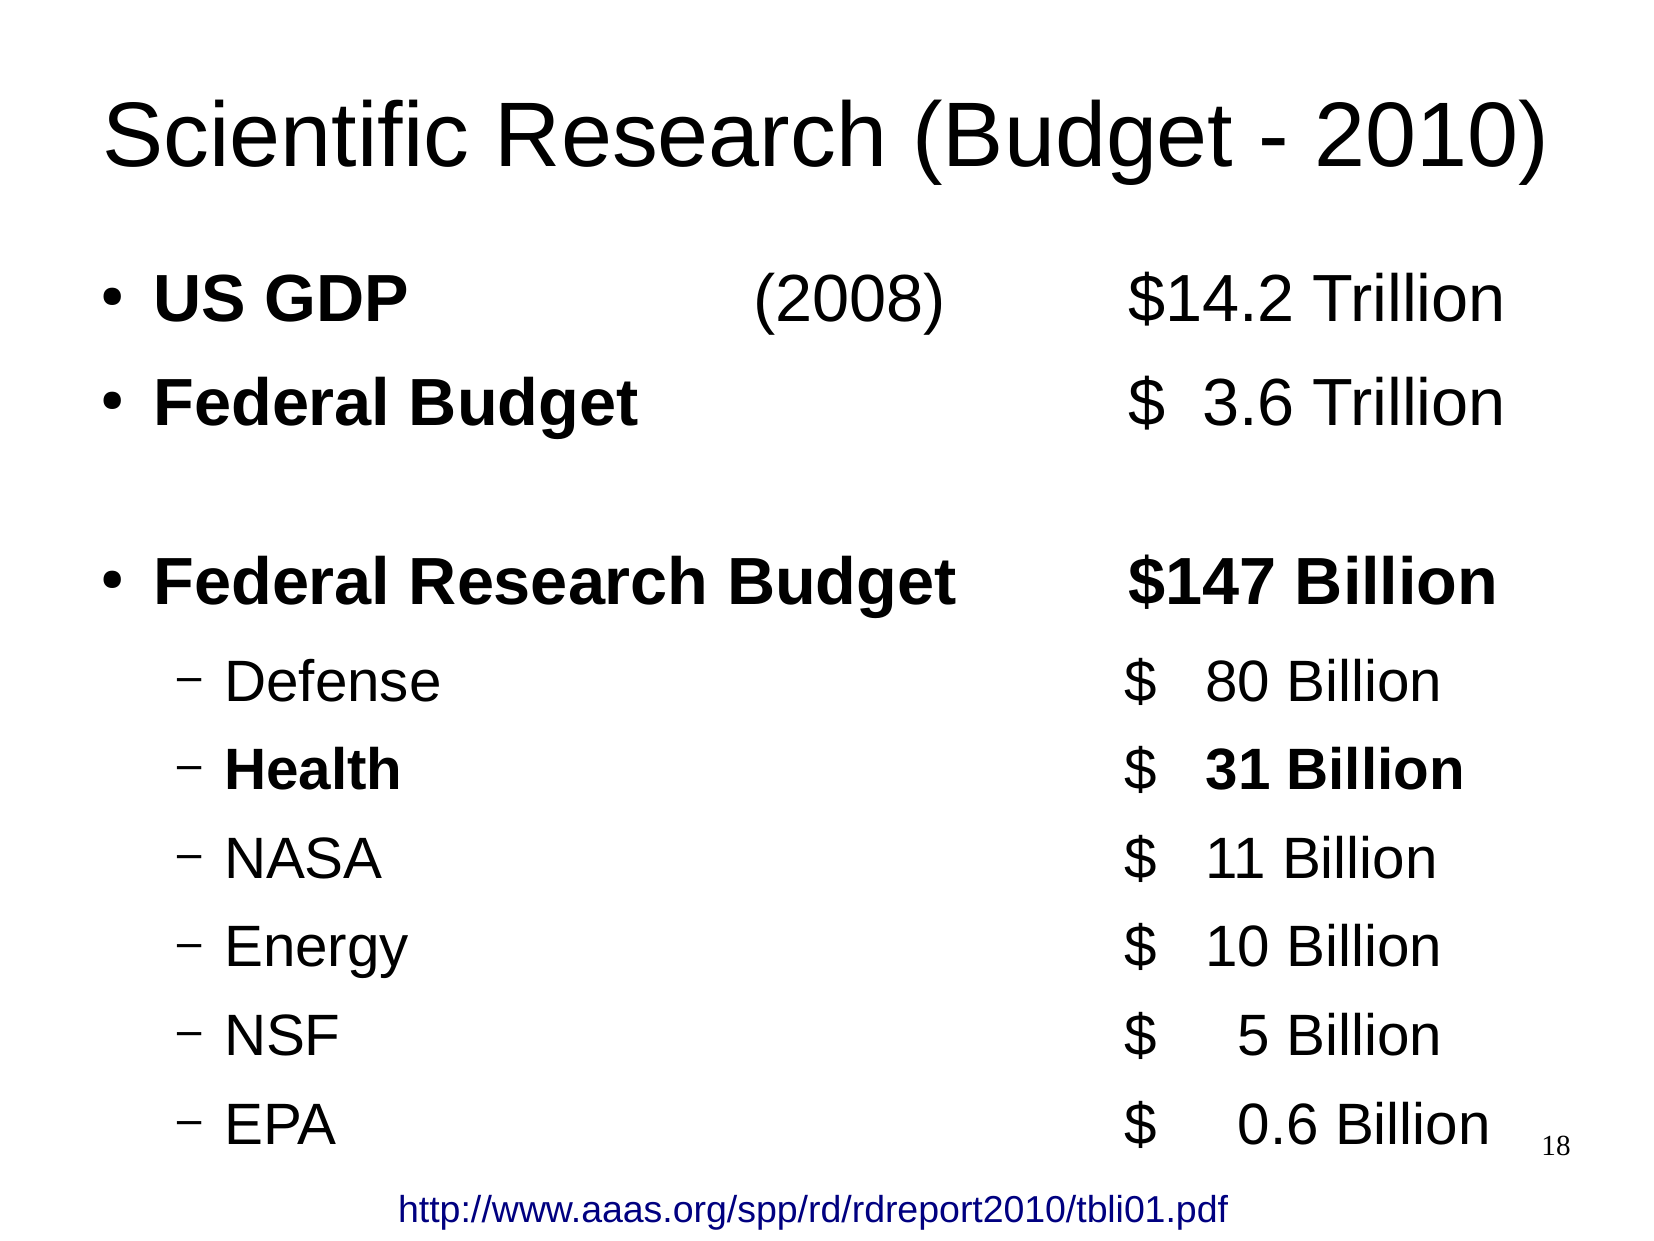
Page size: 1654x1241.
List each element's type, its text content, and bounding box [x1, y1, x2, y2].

list US GDP (2008) $14.2 Trillion Federal Budget $ 3.6 Trillion Federal Research Budget $147 Billion Defense $ 80 Billion Health $ 31 Billion NASA $ 11 Billion Energy $ 10 Billion NSF $ 5 Billion EPA $ 0.6 Billion [82, 260, 1571, 1157]
text_box http://www.aaas.org/spp/rd/rdreport2010/tbli01.pdf [326, 1181, 1311, 1239]
title Scientific Research (Budget - 2010) [82, 39, 1571, 232]
